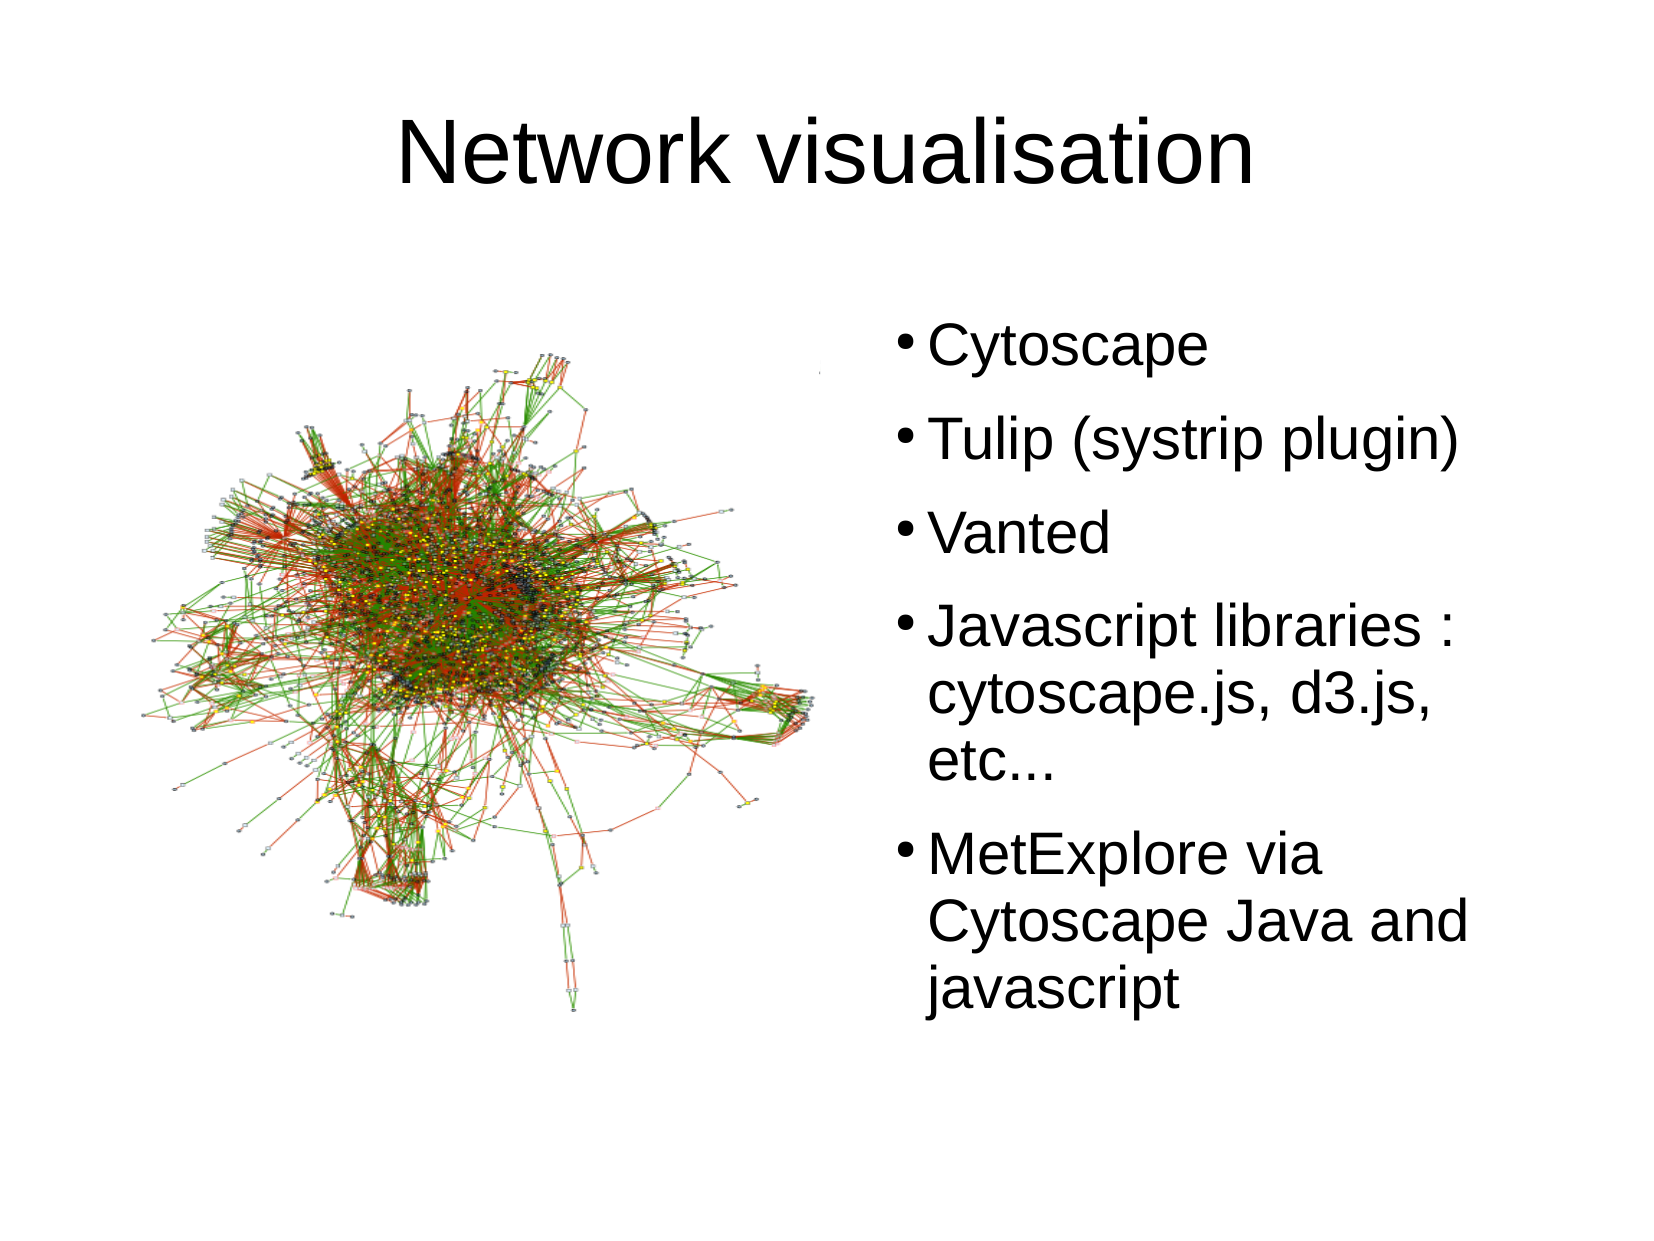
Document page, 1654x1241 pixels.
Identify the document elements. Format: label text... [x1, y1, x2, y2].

title Network visualisation [82, 49, 1570, 256]
picture [94, 348, 821, 1017]
list Cytoscape Tulip (systrip plugin) Vanted Javascript libraries : cytoscape.js, d3.js, etc... MetExplore via Cytoscape Java and javascript [844, 307, 1571, 1028]
